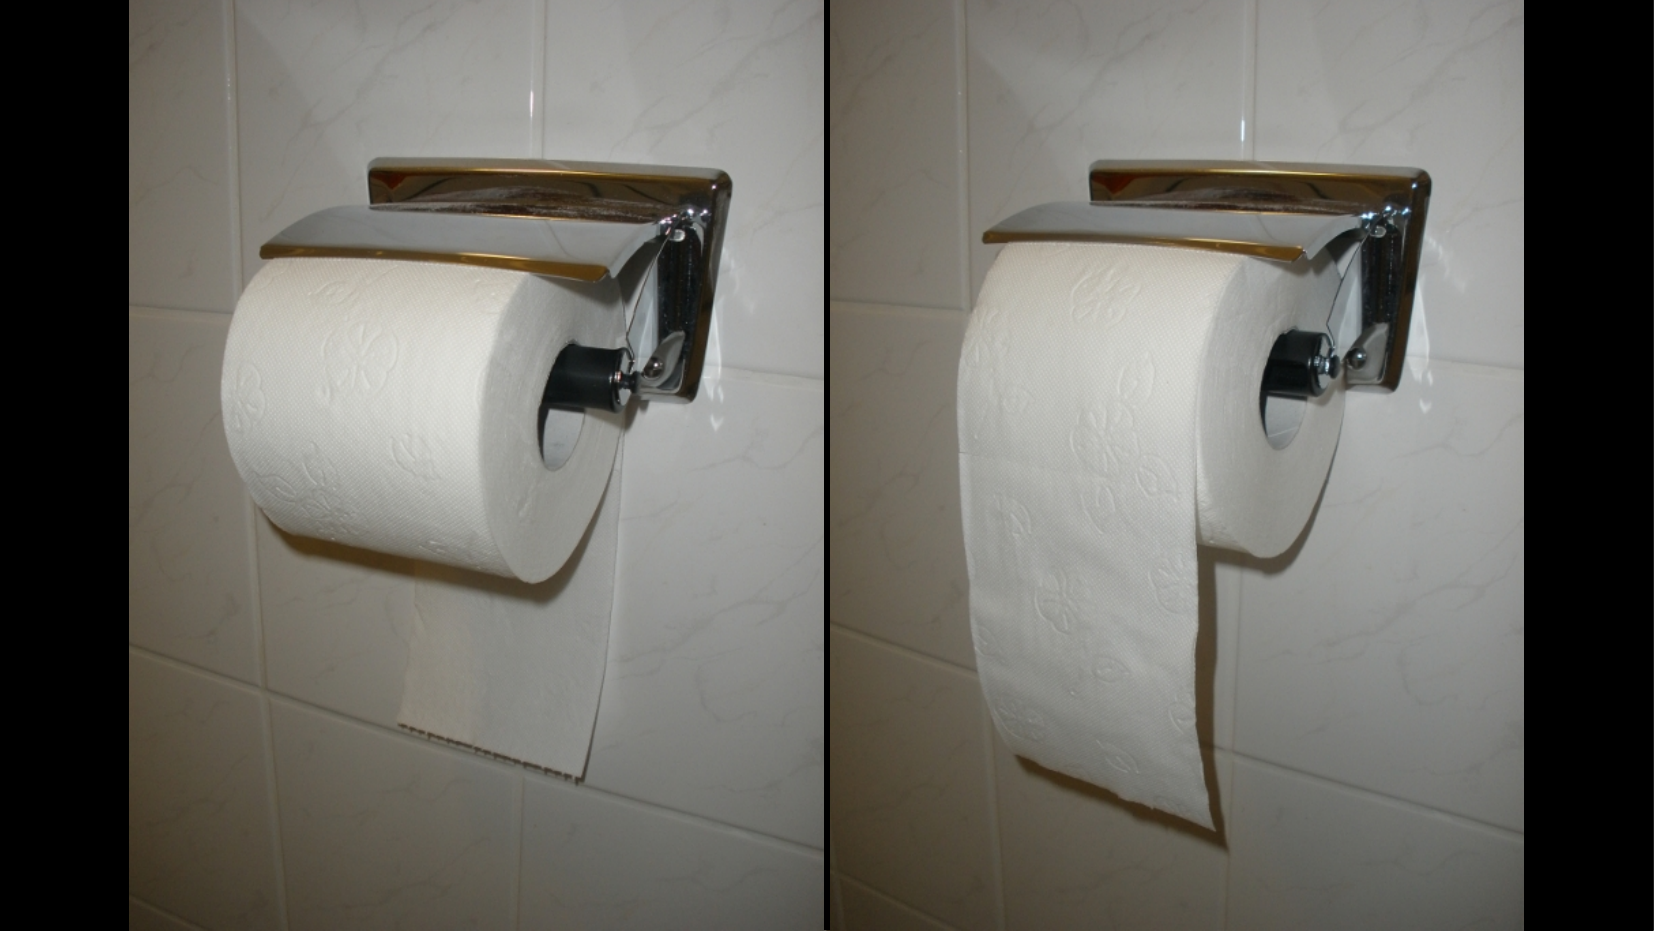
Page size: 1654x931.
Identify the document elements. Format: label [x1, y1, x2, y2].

picture [129, 0, 1524, 931]
